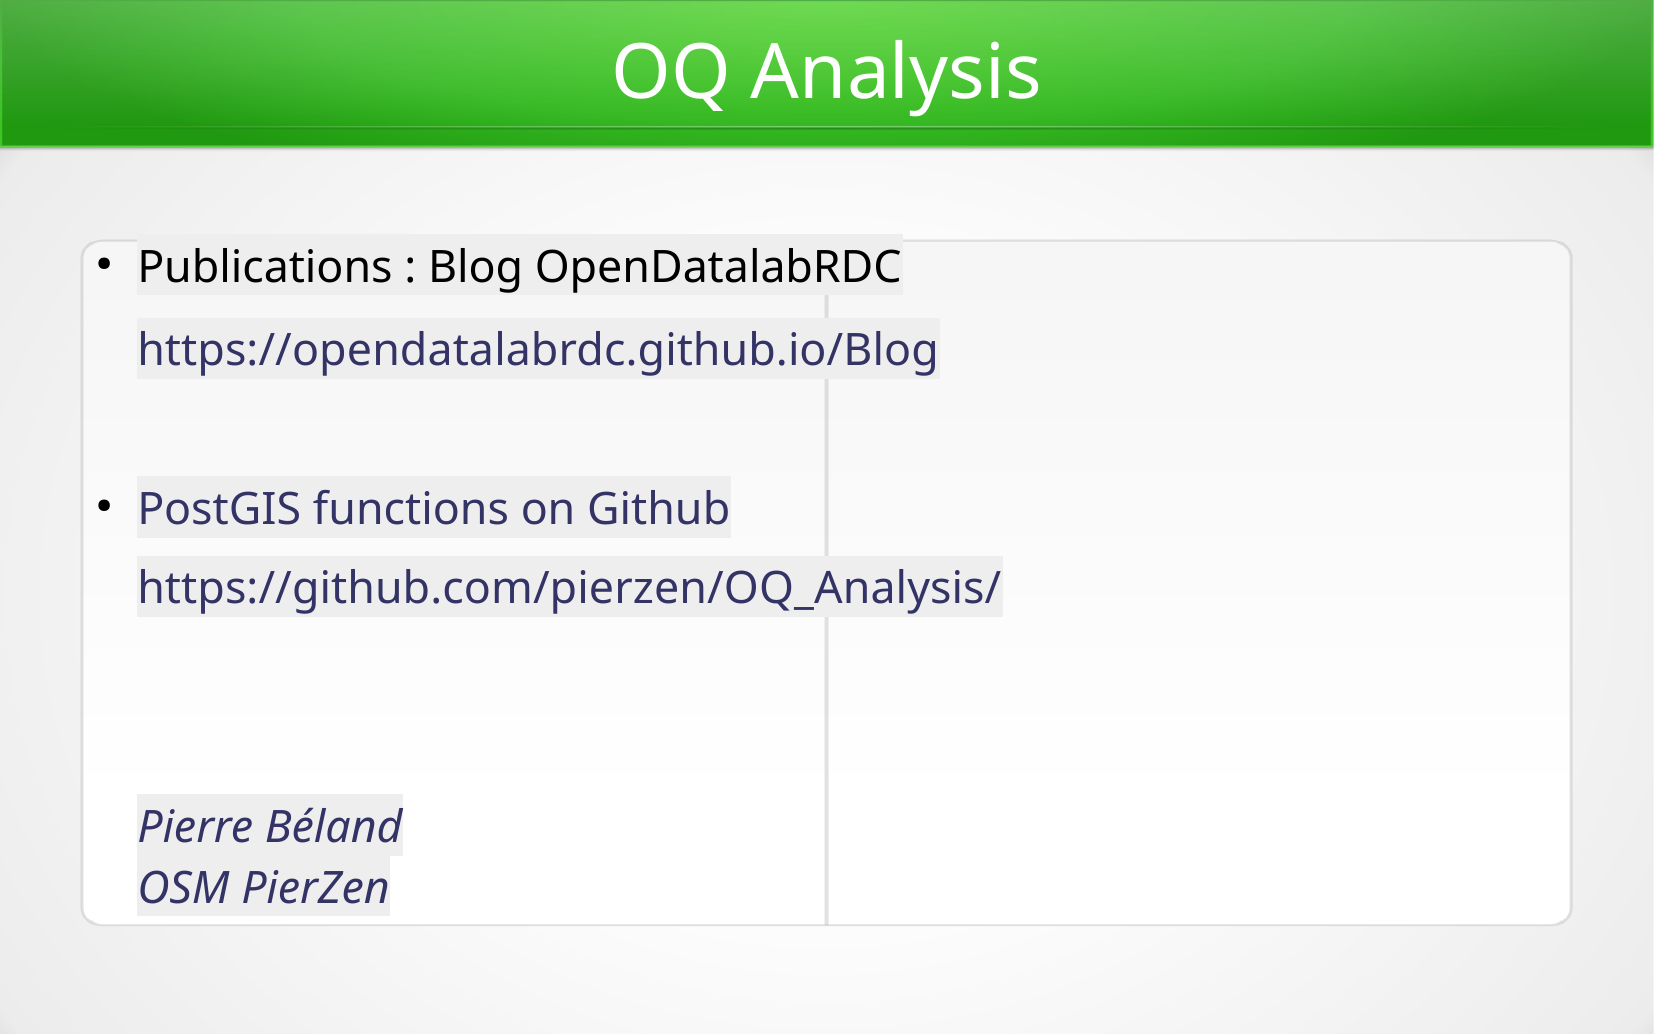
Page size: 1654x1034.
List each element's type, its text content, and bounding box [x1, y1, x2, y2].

title OQ Analysis [82, 9, 1571, 128]
list Publications : Blog OpenDatalabRDC https://opendatalabrdc.github.io/Blog PostGIS functions on Github https://github.com/pierzen/OQ_Analysis/ Pierre Béland OSM PierZen [82, 157, 1571, 926]
picture [0, 0, 1654, 1034]
